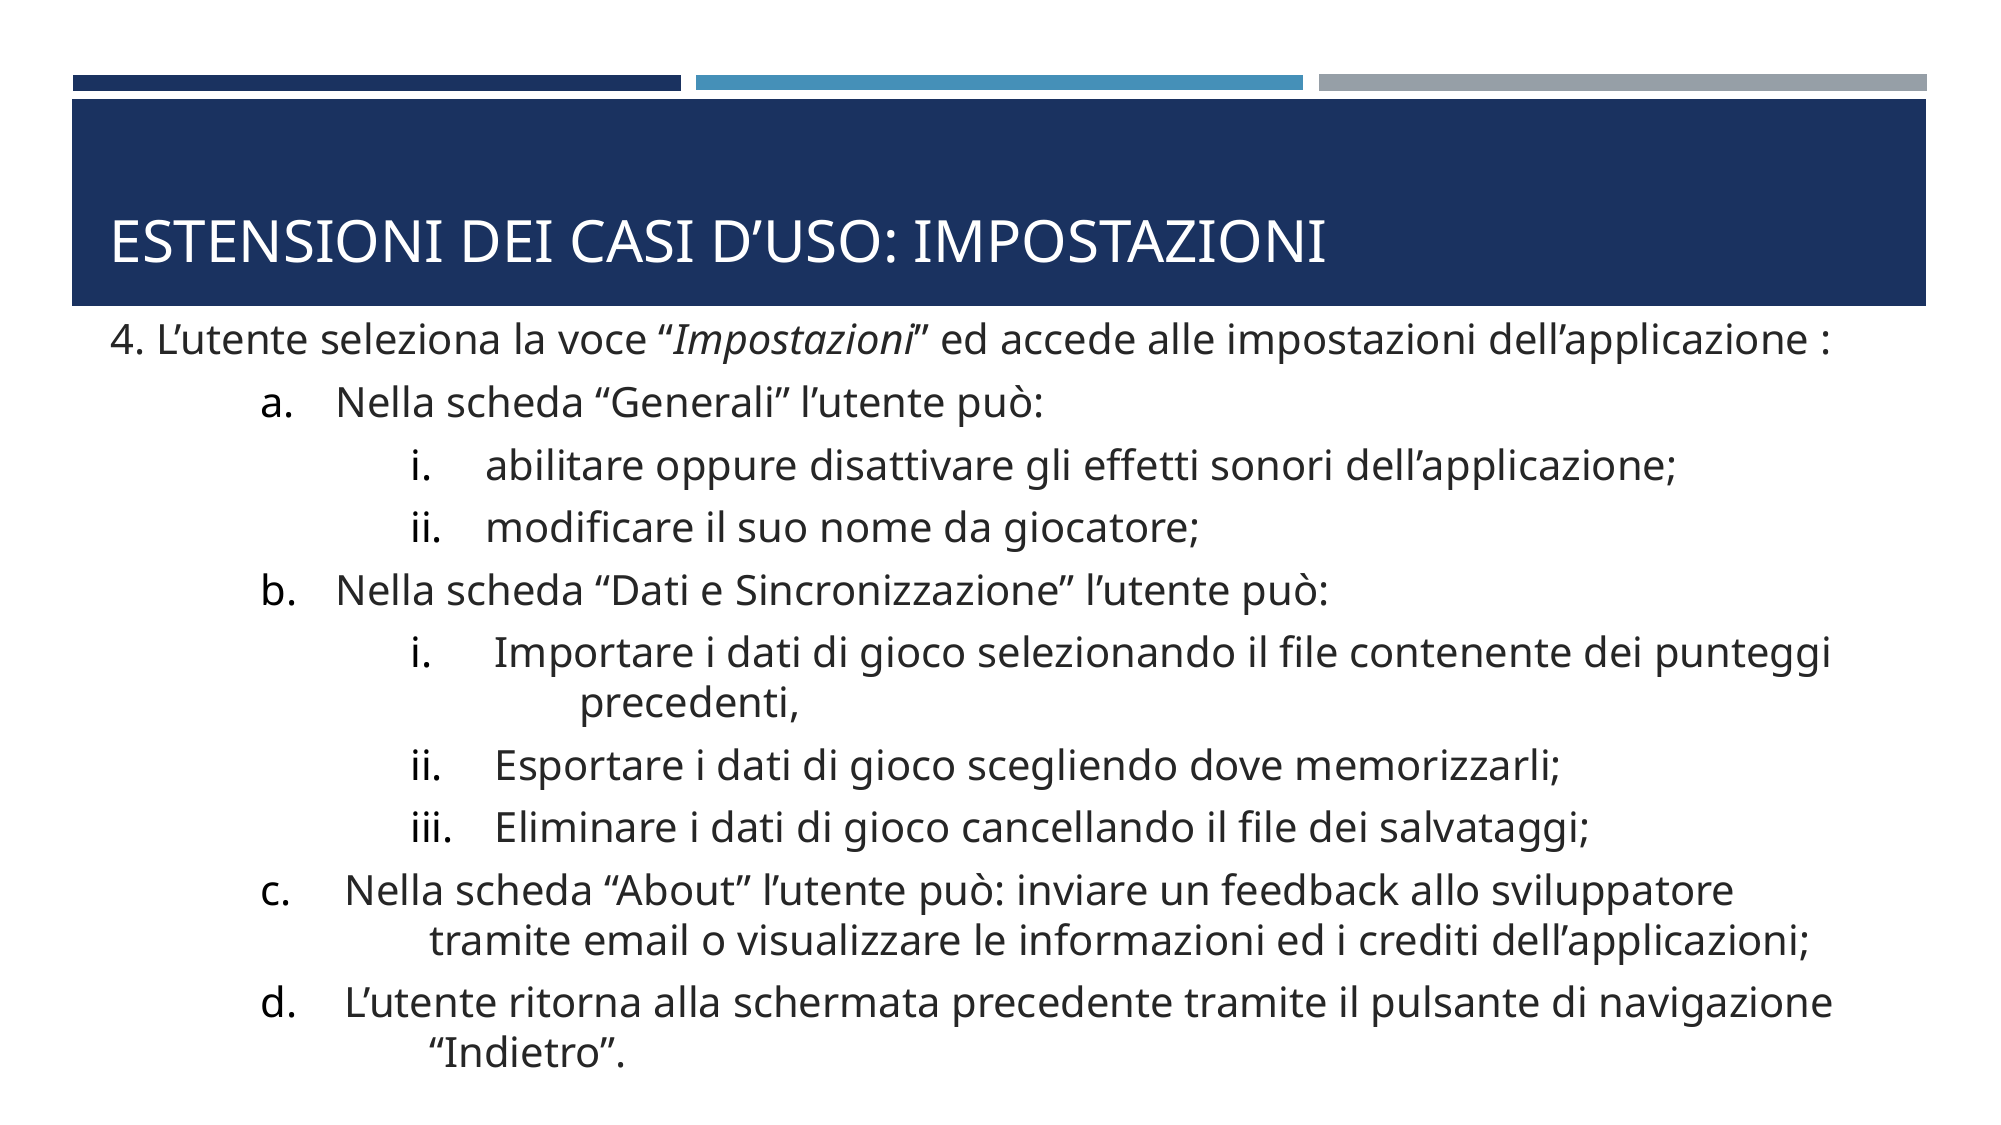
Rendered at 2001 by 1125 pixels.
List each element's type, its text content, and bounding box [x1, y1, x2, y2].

text_box 4. L’utente seleziona la voce “Impostazioni” ed accede alle impostazioni dell’applicazione : Nella scheda “Generali” l’utente può: abilitare oppure disattivare gli effetti sonori dell’applicazione; modificare il suo nome da giocatore; Nella scheda “Dati e Sincronizzazione” l’utente può: Importare i dati di gioco selezionando il file contenente dei punteggi precedenti, Esportare i dati di gioco scegliendo dove memorizzarli; Eliminare i dati di gioco cancellando il file dei salvataggi; Nella scheda “About” l’utente può: inviare un feedback allo sviluppatore tramite email o visualizzare le informazioni ed i crediti dell’applicazioni; L’utente ritorna alla schermata precedente tramite il pulsante di navigazione “Indietro”. [95, 305, 1905, 1125]
title Estensioni dei casi d’uso: impostazioni [94, 119, 1904, 282]
